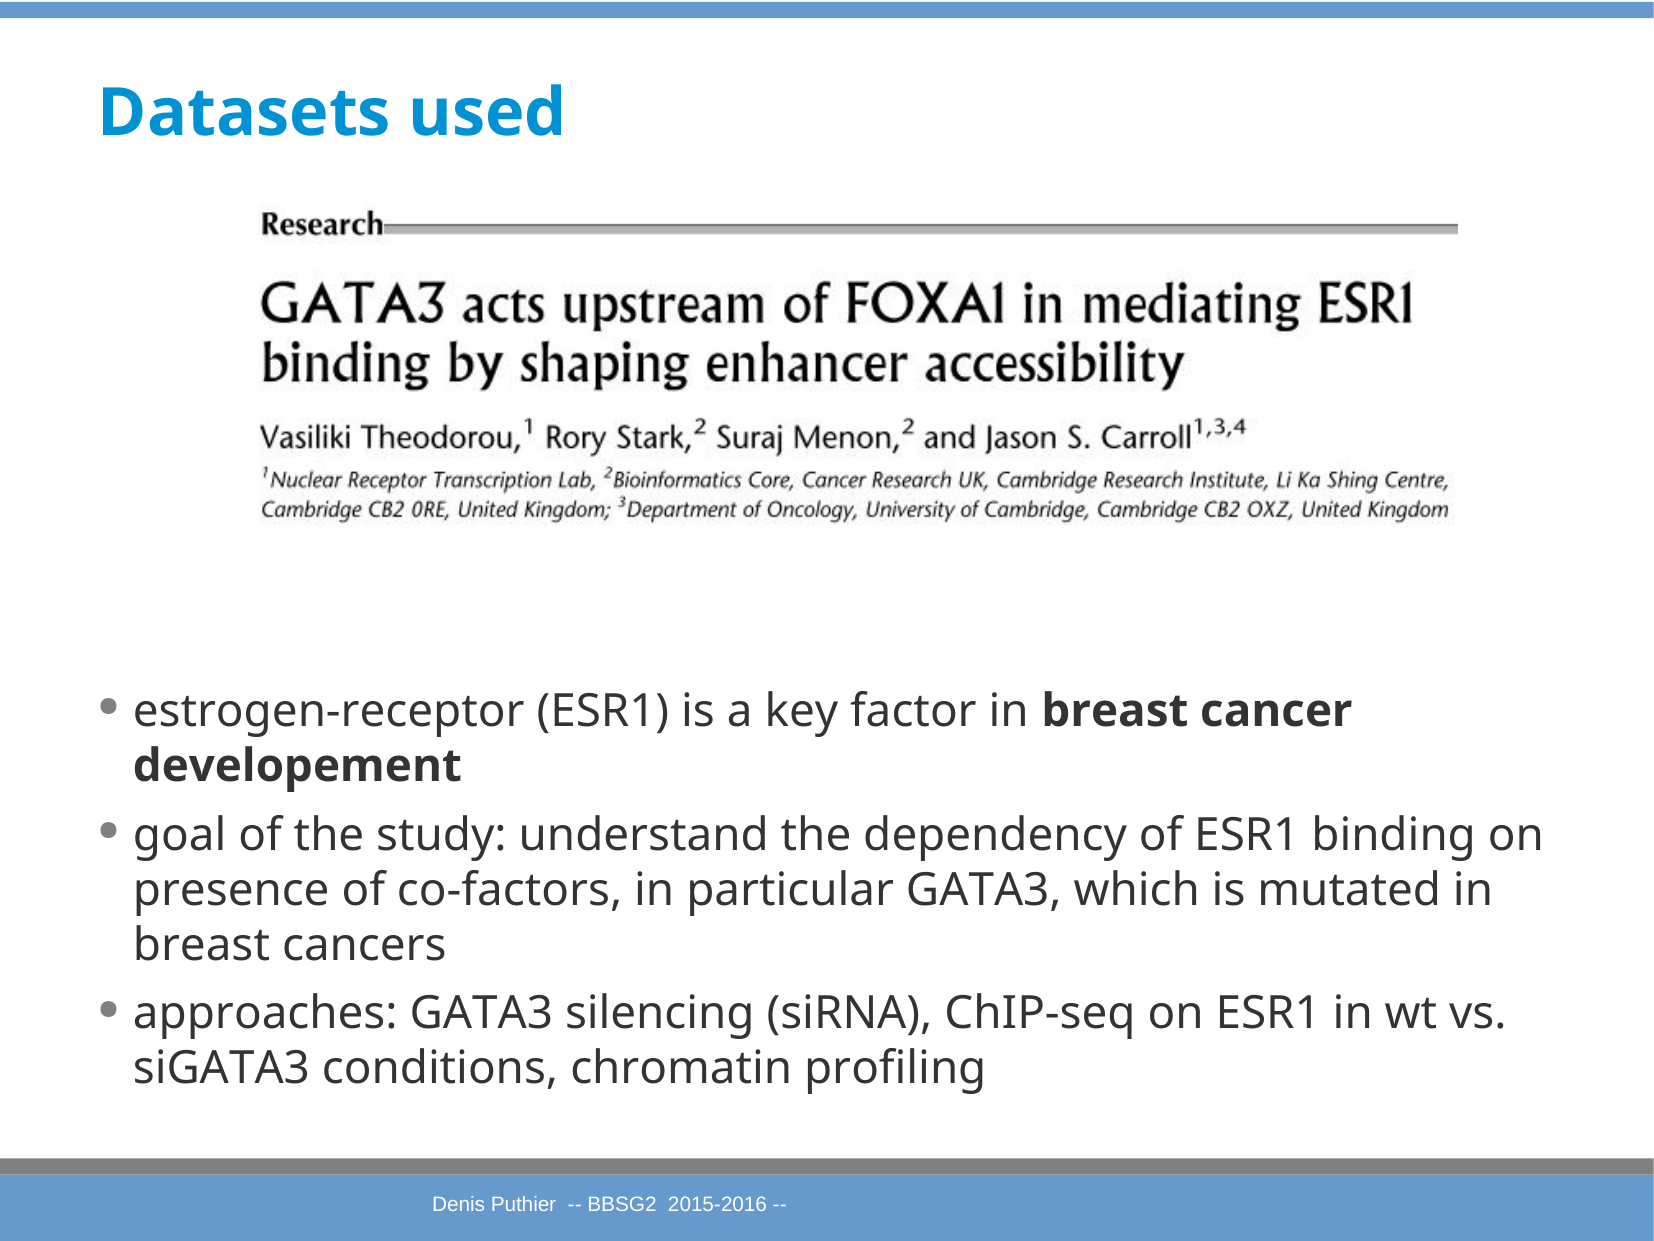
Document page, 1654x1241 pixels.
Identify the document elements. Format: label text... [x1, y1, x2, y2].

list estrogen-receptor (ESR1) is a key factor in breast cancer developement goal of the study: understand the dependency of ESR1 binding on presence of co-factors, in particular GATA3, which is mutated in breast cancers approaches: GATA3 silencing (siRNA), ChIP-seq on ESR1 in wt vs. siGATA3 conditions, chromatin profiling [82, 673, 1619, 1158]
picture [220, 191, 1458, 559]
title Datasets used [82, 61, 1571, 168]
